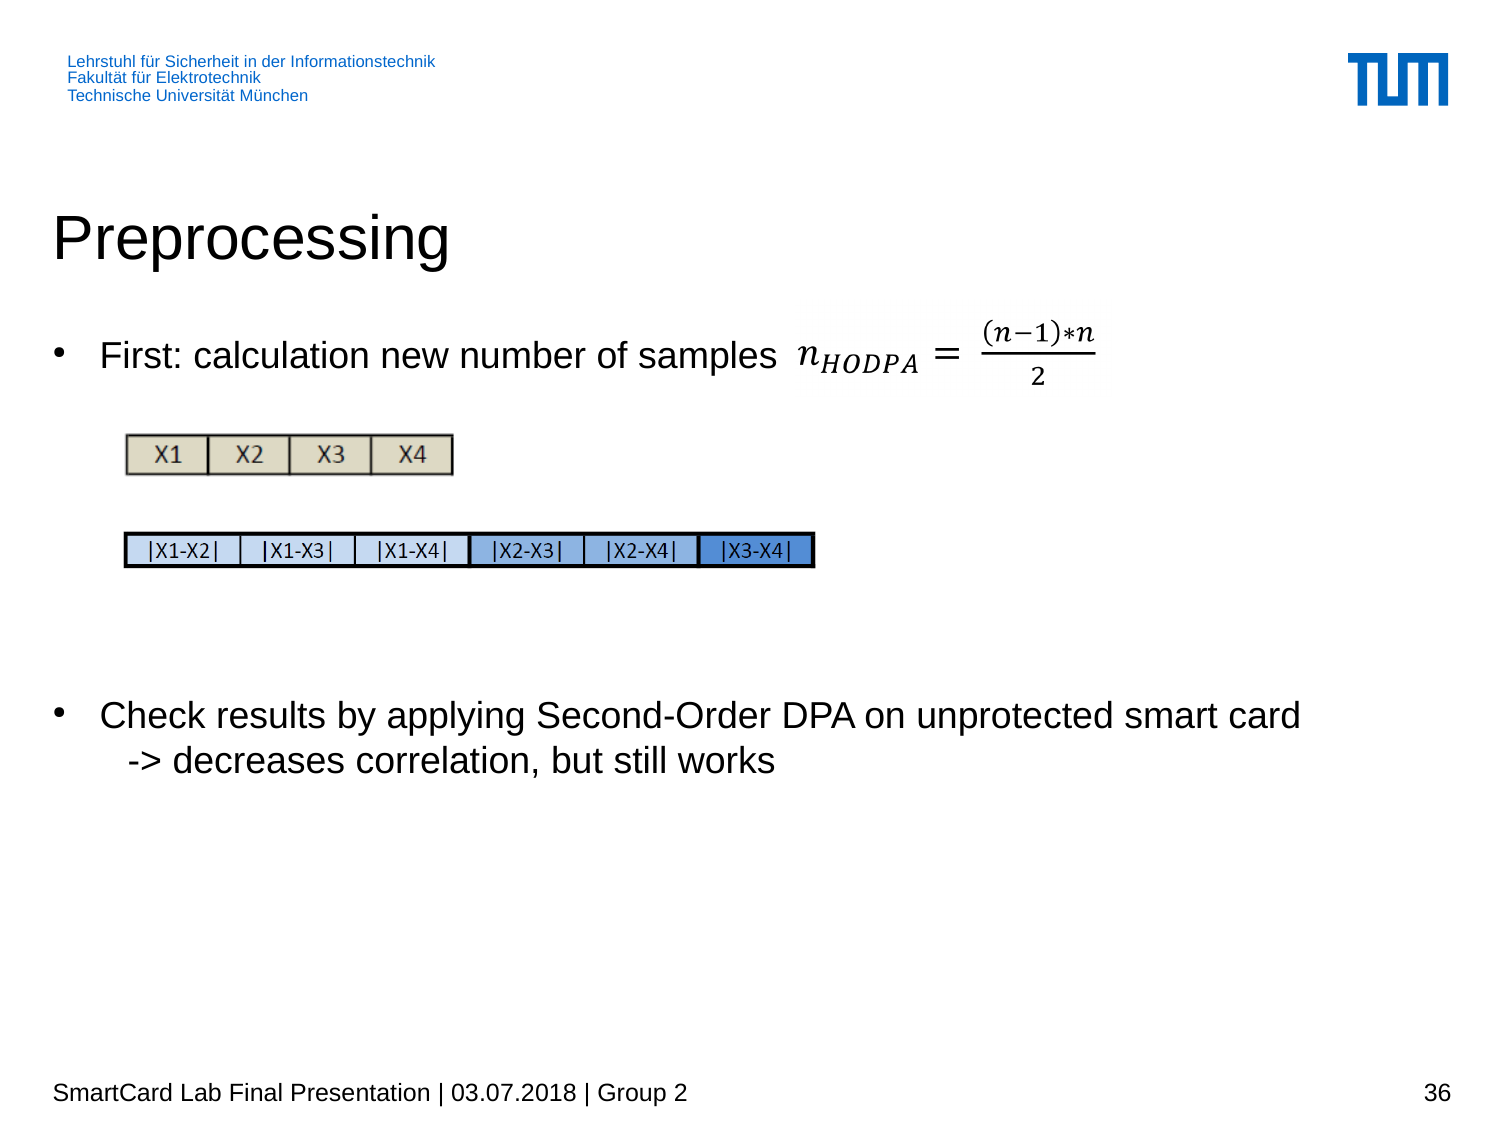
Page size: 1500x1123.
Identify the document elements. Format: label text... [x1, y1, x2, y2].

picture [117, 524, 826, 579]
title Preprocessing [52, 205, 1453, 265]
picture [88, 395, 496, 507]
text_box First: calculation new number of samples Check results by applying Second-Order DPA on unprotected smart card -> decreases correlation, but still works [52, 330, 1453, 1022]
picture [795, 299, 1112, 397]
